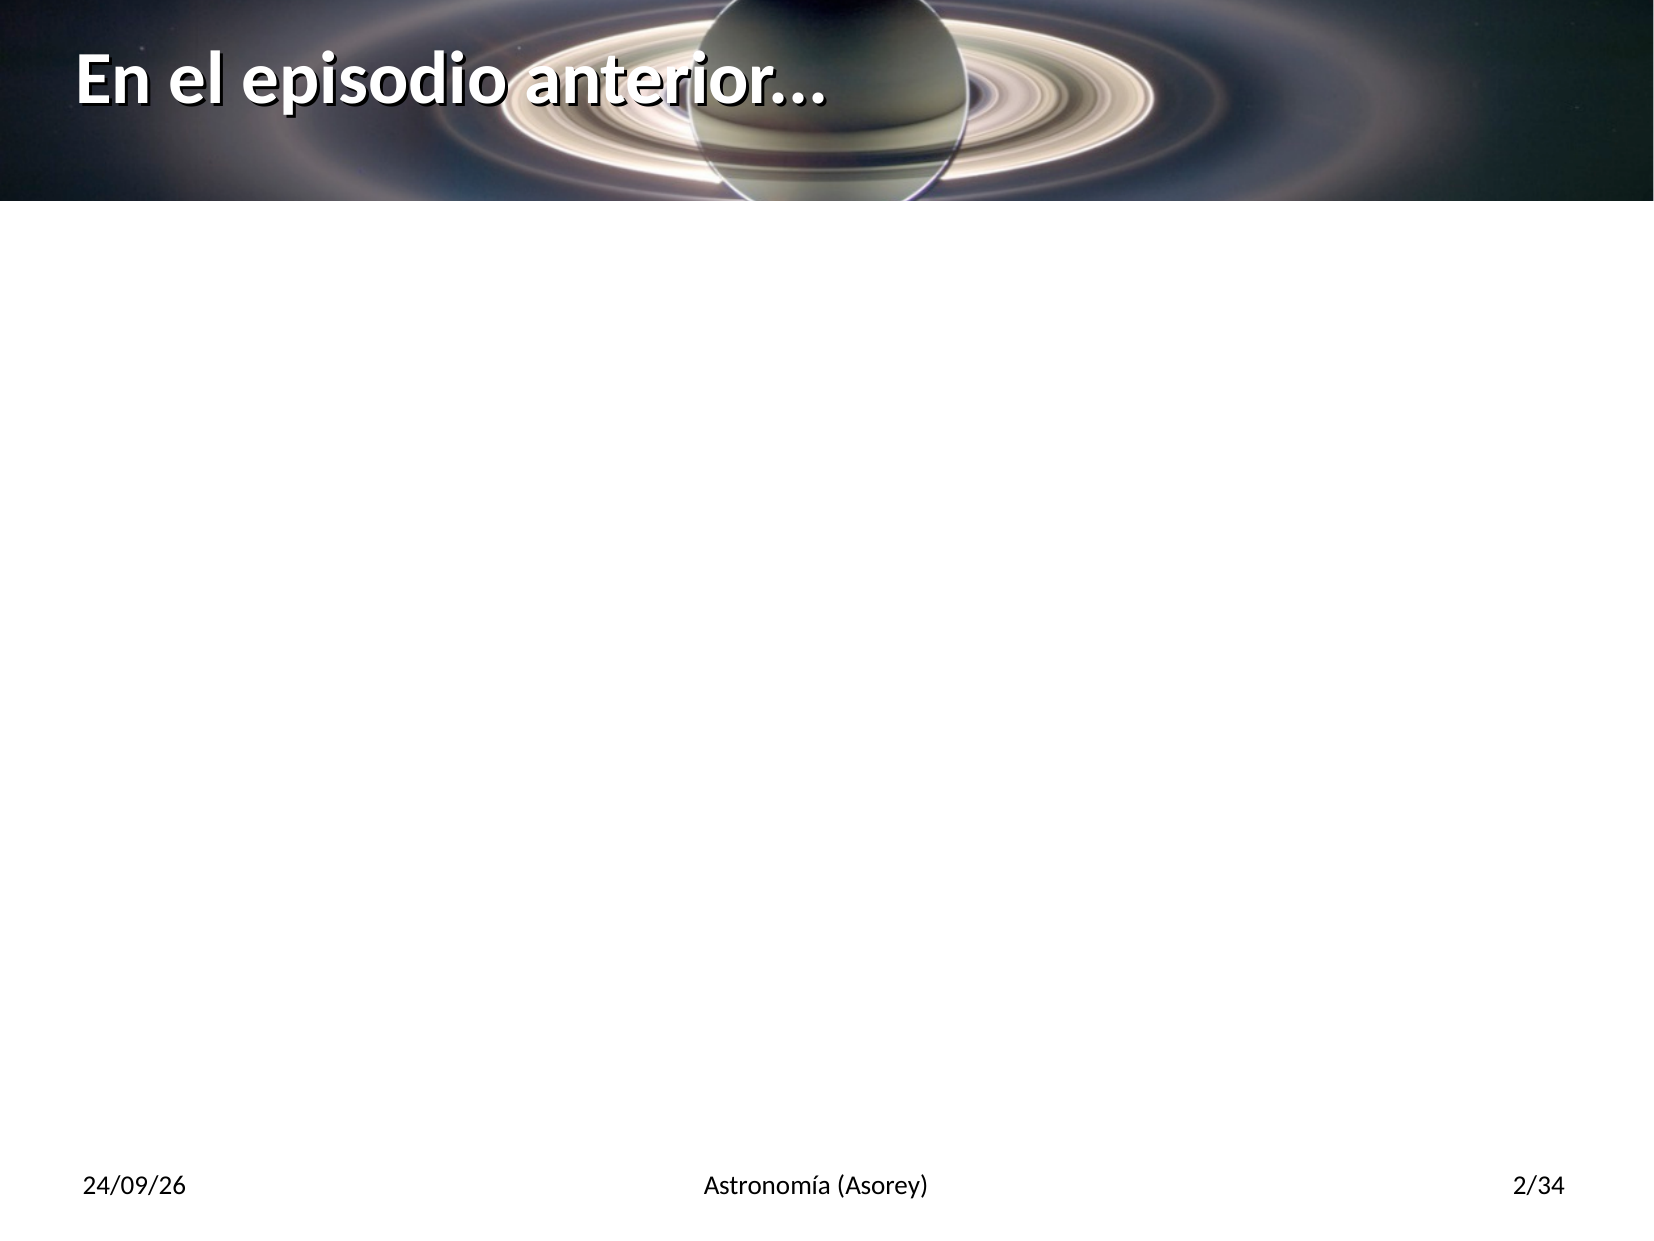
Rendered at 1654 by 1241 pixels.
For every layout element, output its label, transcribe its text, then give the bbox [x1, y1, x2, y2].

title En el episodio anterior... [75, 19, 1564, 151]
picture [0, 0, 1654, 201]
